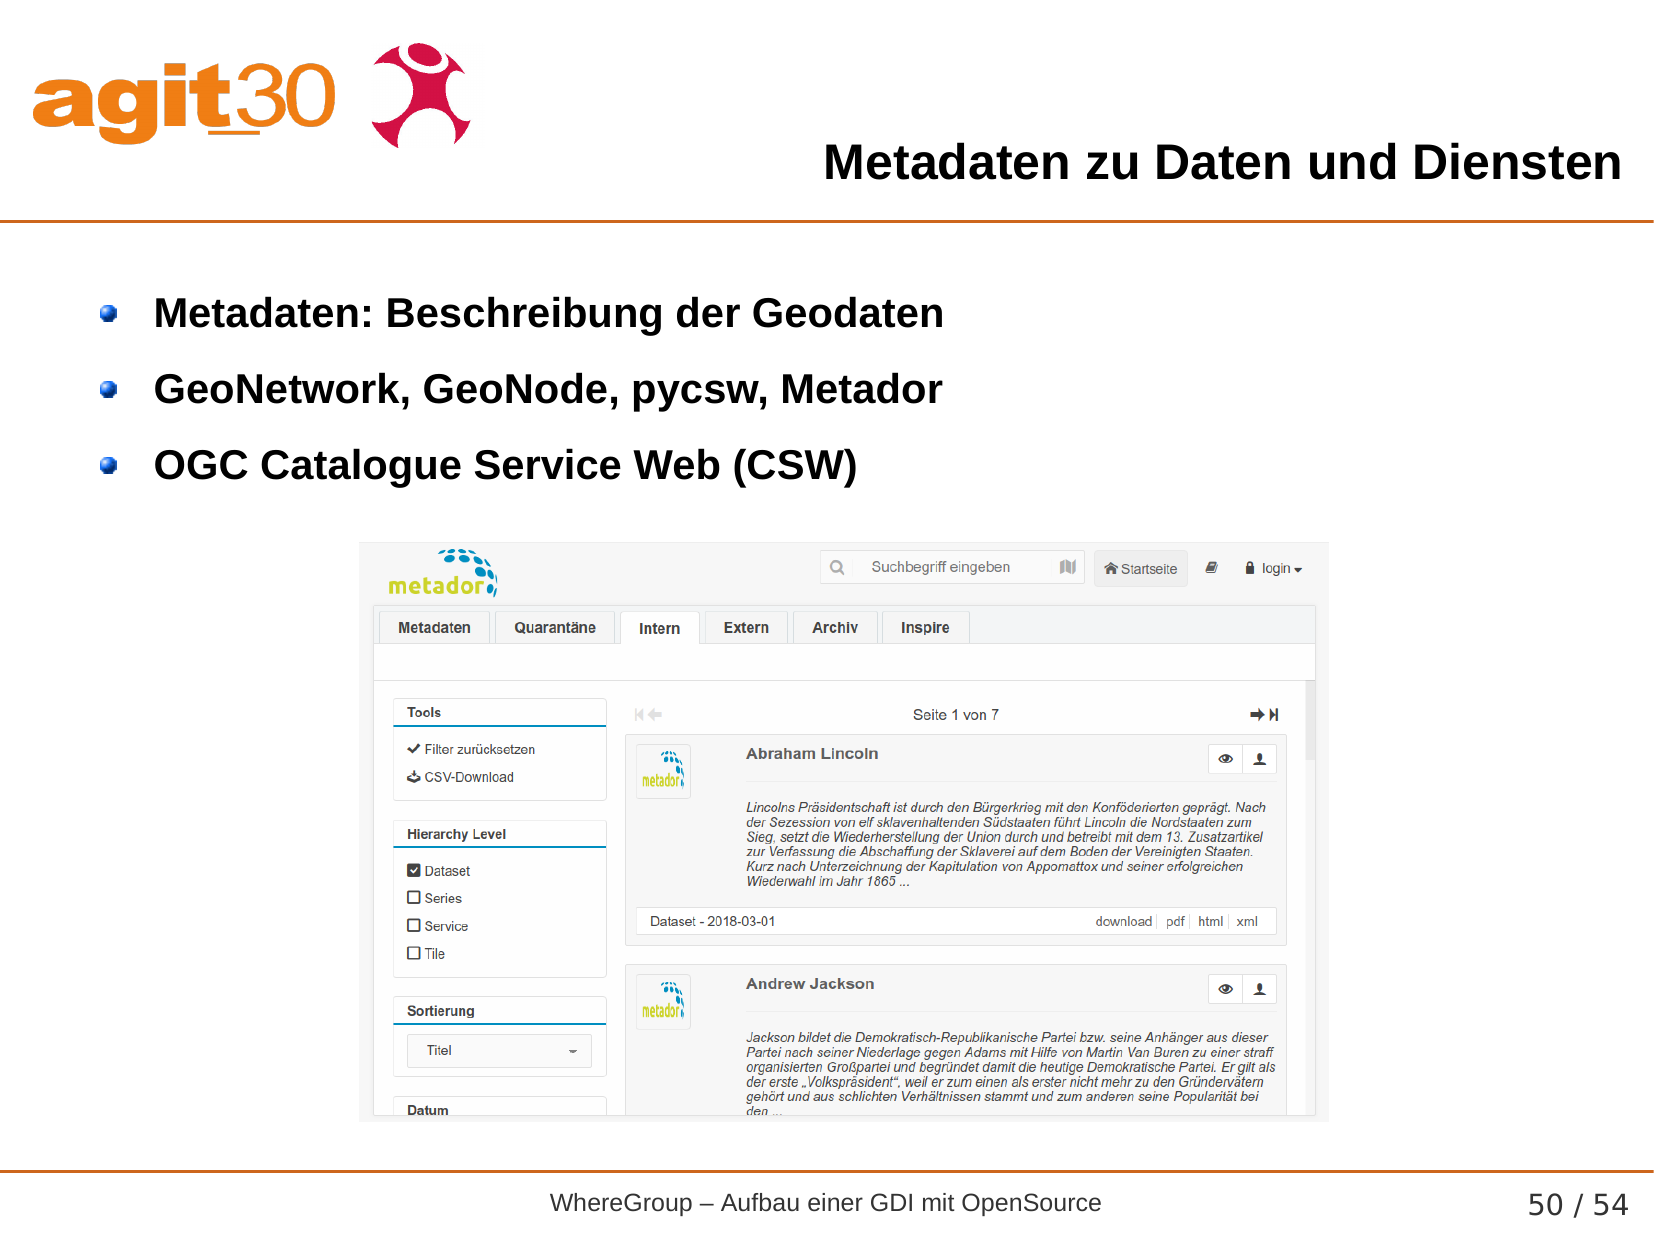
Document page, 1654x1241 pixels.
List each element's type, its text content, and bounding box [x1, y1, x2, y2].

picture [359, 542, 1329, 1123]
picture [29, 58, 340, 148]
title Metadaten zu Daten und Diensten [236, 118, 1625, 207]
list Metadaten: Beschreibung der Geodaten GeoNetwork, GeoNode, pycsw, Metador OGC Catalogue Service Web (CSW) [82, 290, 1571, 1109]
